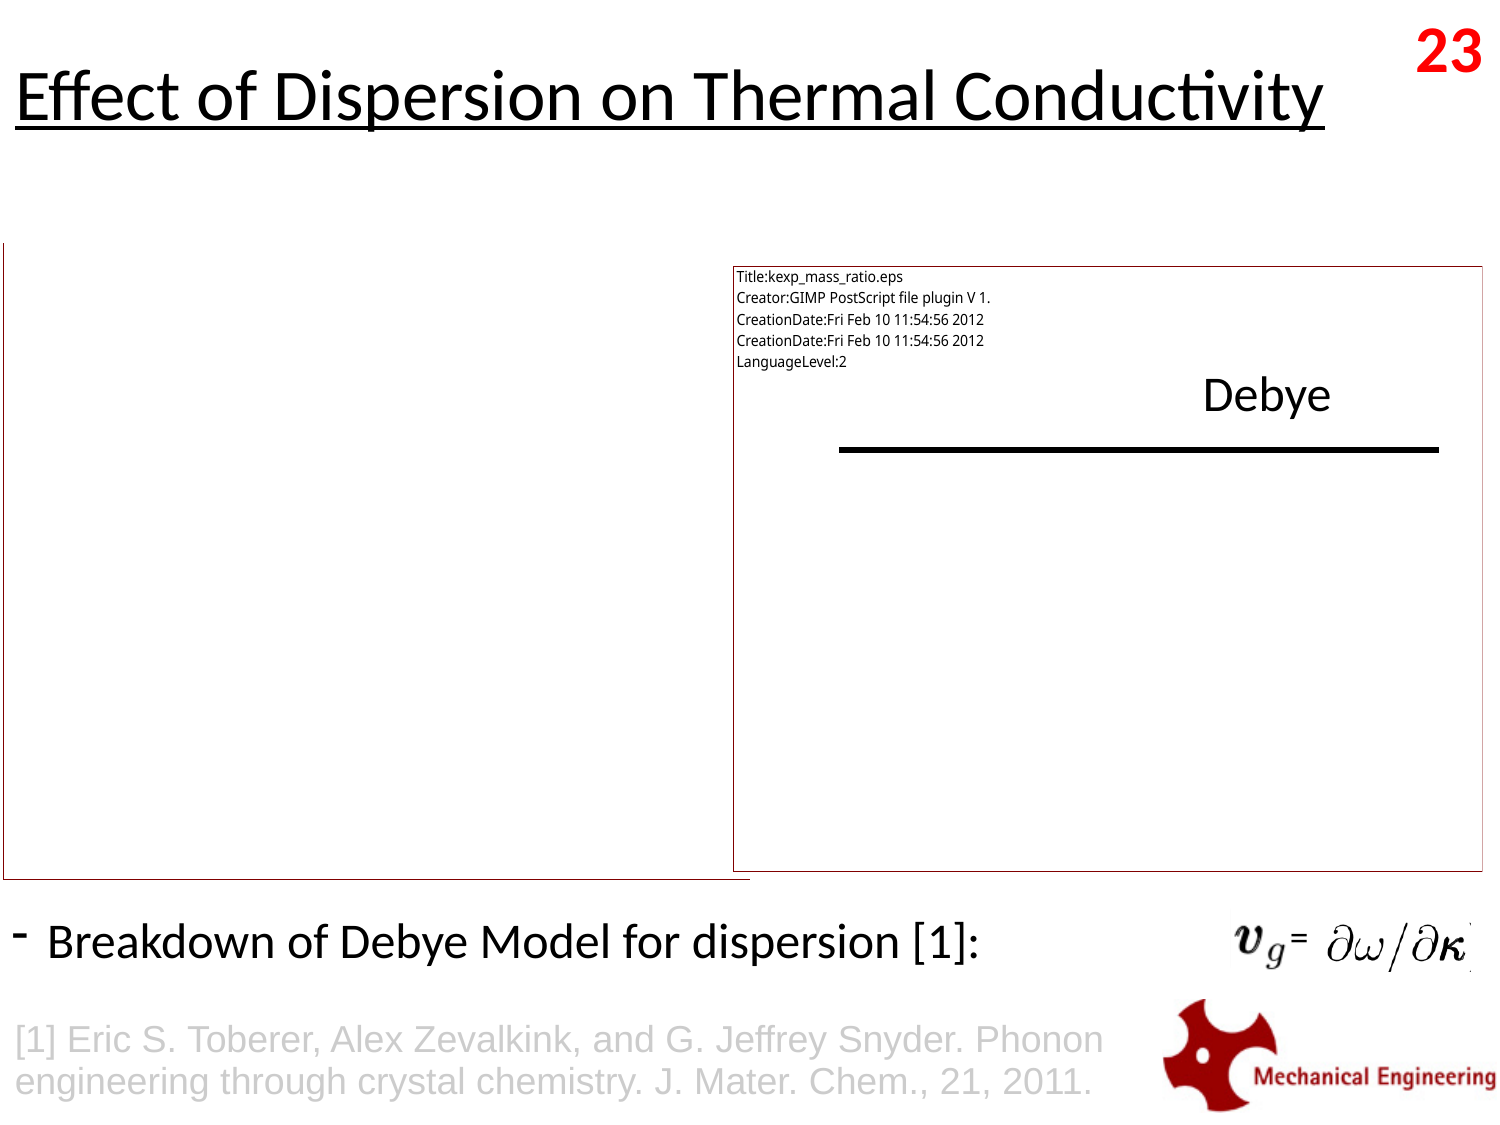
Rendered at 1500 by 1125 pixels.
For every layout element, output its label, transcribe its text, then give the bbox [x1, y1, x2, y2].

title Effect of Dispersion on Thermal Conductivity [0, 0, 1366, 186]
text_box [1] Eric S. Toberer, Alex Zevalkink, and G. Jeffrey Snyder. Phonon engineering through crystal chemistry. J. Mater. Chem., 21, 2011. [0, 1011, 1141, 1110]
text_box = [1275, 915, 1336, 1019]
picture [0, 243, 1483, 880]
text_box 23 [1400, 0, 1499, 93]
picture [1162, 999, 1497, 1113]
picture [1230, 885, 1291, 991]
text_box Breakdown of Debye Model for dispersion [1]: [0, 900, 1230, 976]
picture [1320, 914, 1471, 972]
text_box Debye [1188, 366, 1411, 440]
